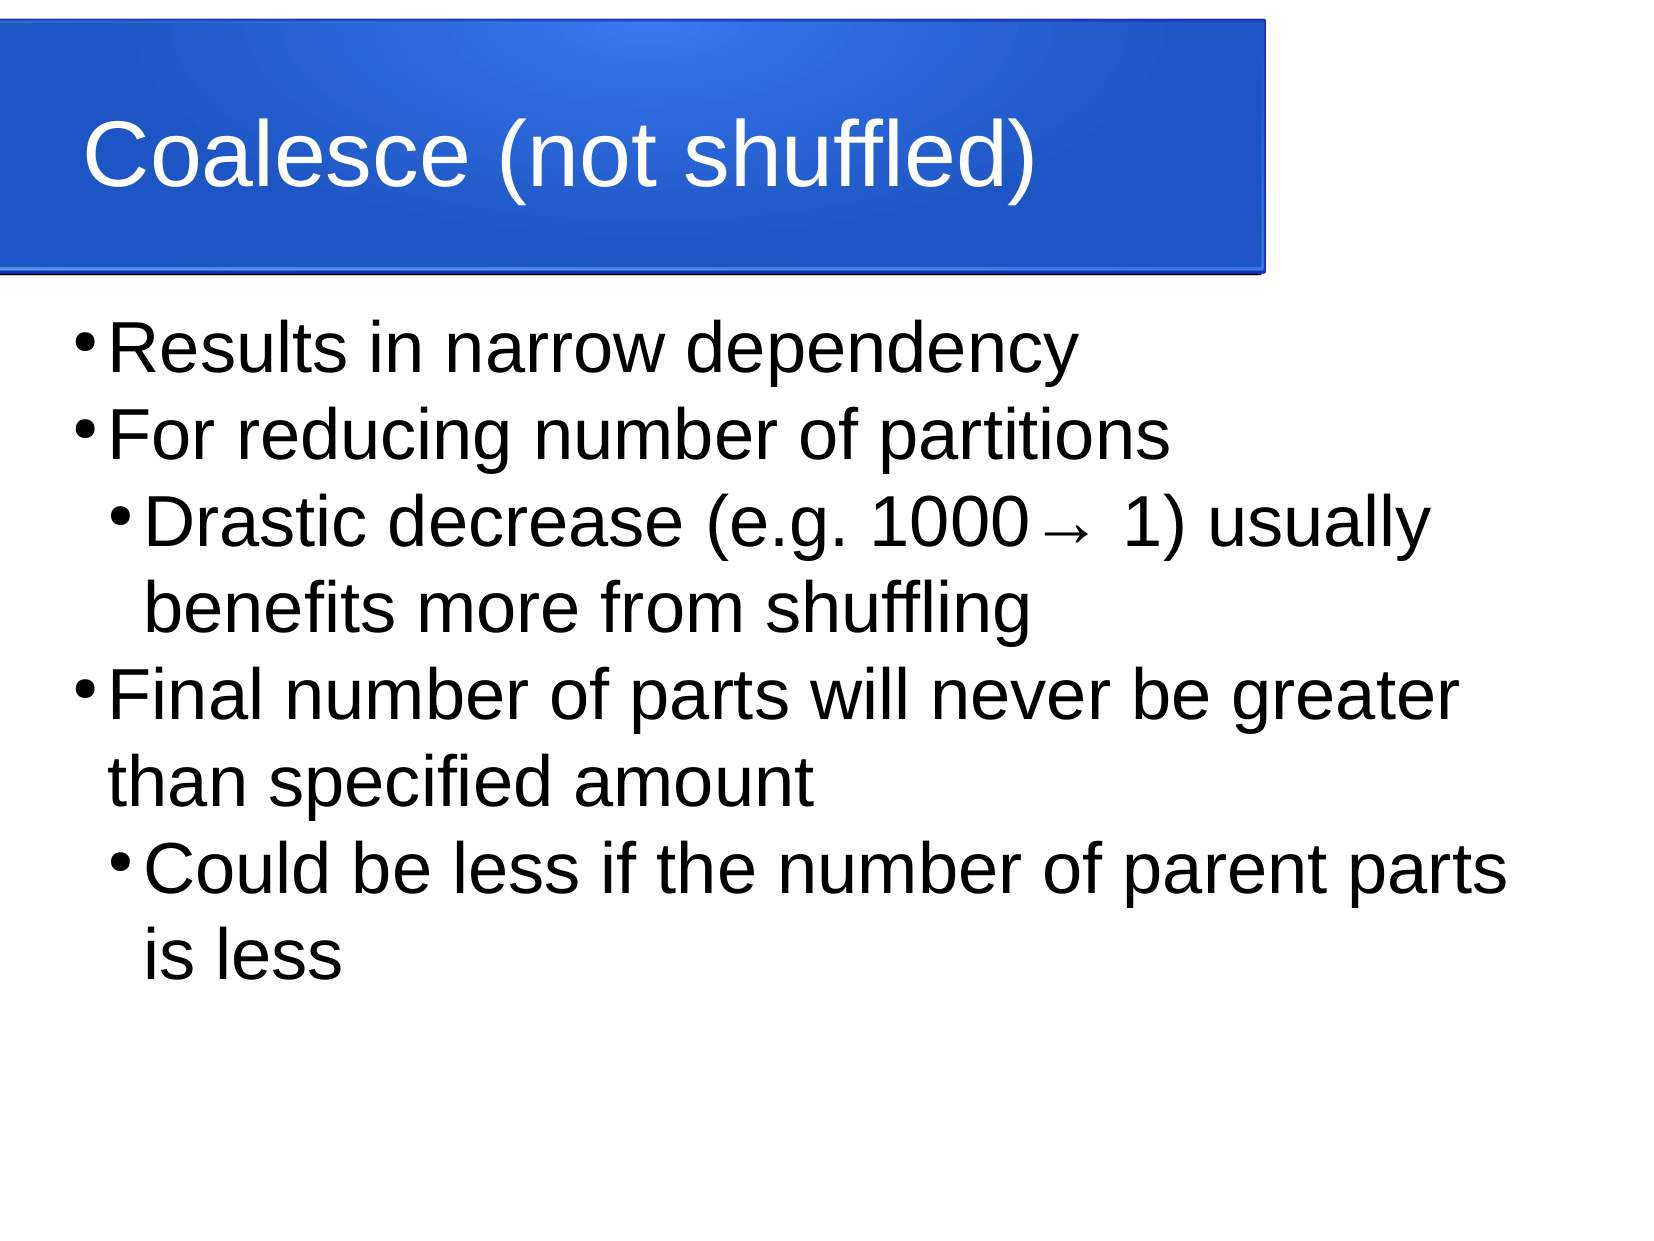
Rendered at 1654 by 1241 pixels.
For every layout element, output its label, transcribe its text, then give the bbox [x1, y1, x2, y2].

picture [0, 17, 1269, 282]
text_box Results in narrow dependency For reducing number of partitions Drastic decrease (e.g. 1000→ 1) usually benefits more from shuffling Final number of parts will never be greater than specified amount Could be less if the number of parent parts is less [72, 300, 1560, 1020]
text_box Coalesce (not shuffled) [82, 47, 1234, 252]
